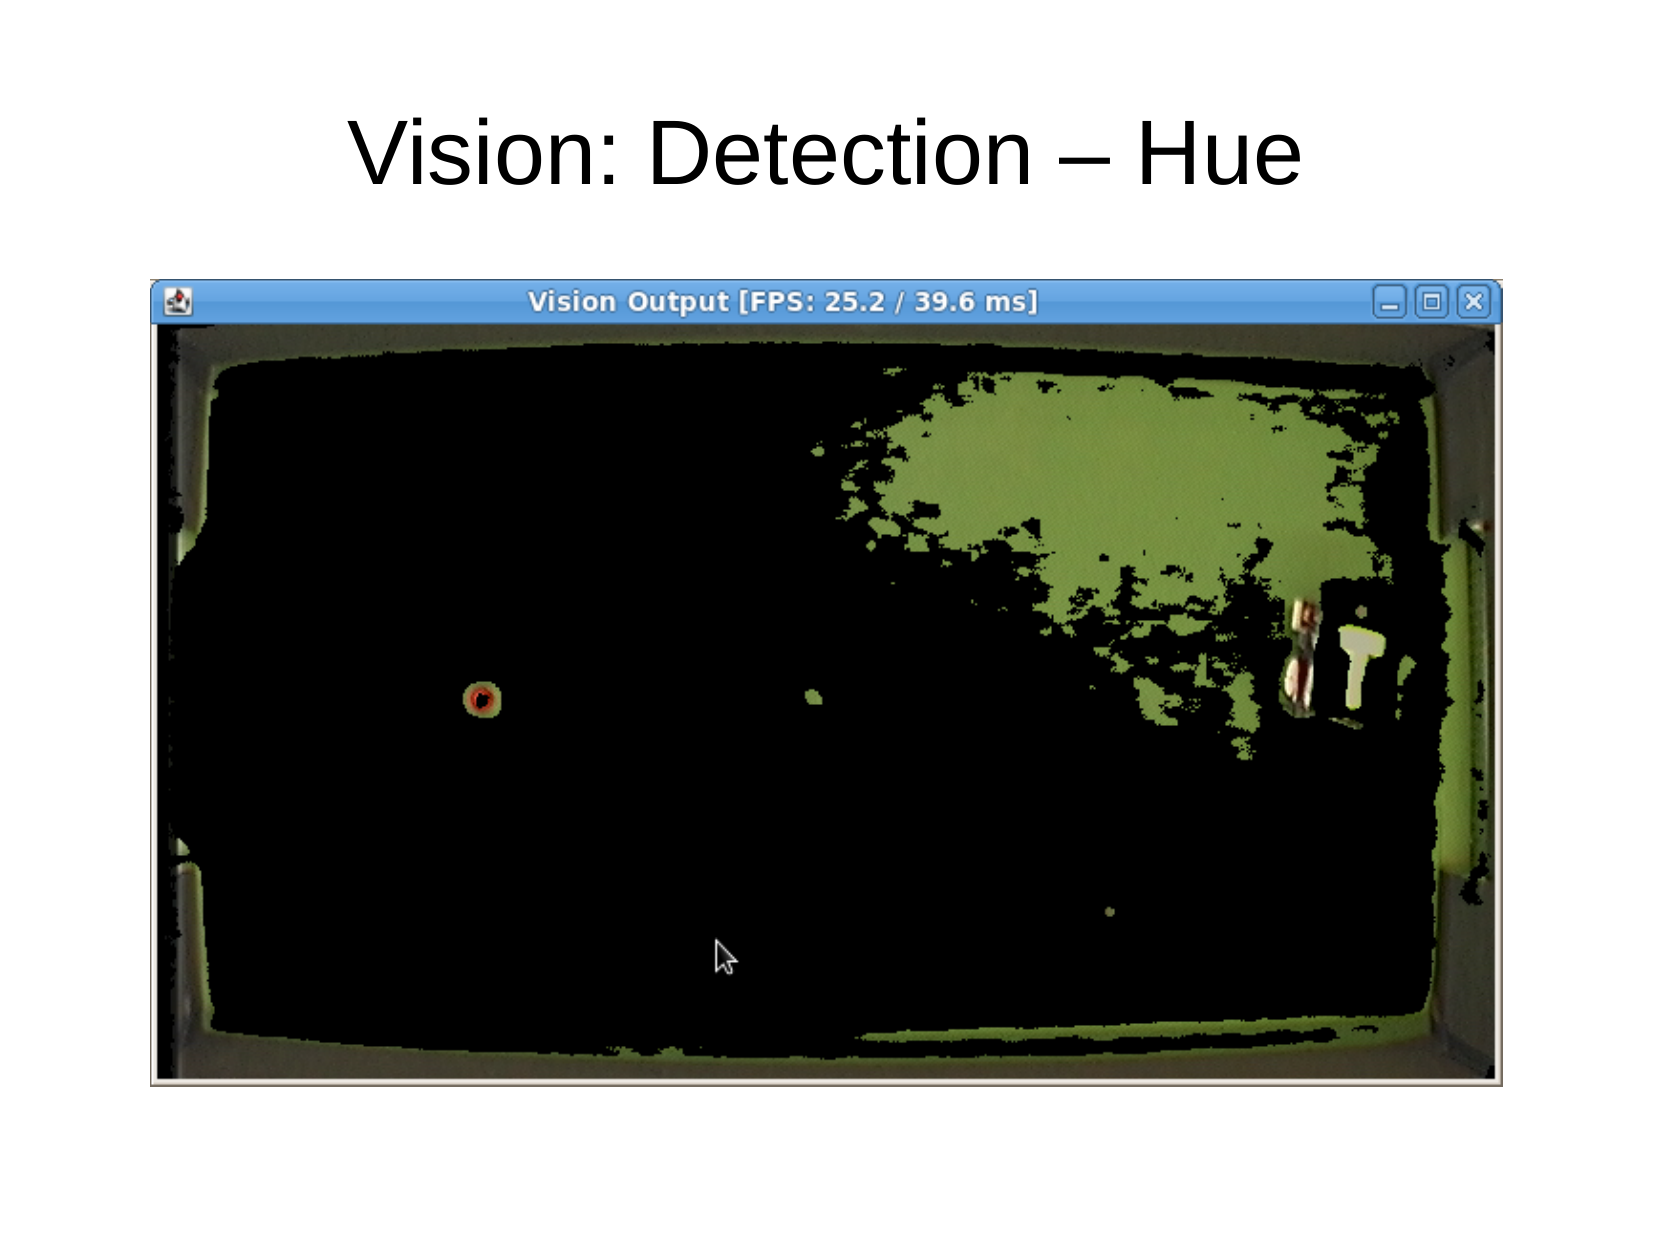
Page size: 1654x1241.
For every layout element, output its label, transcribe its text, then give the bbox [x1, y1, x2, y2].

picture [150, 279, 1503, 1087]
title Vision: Detection – Hue [82, 49, 1571, 257]
